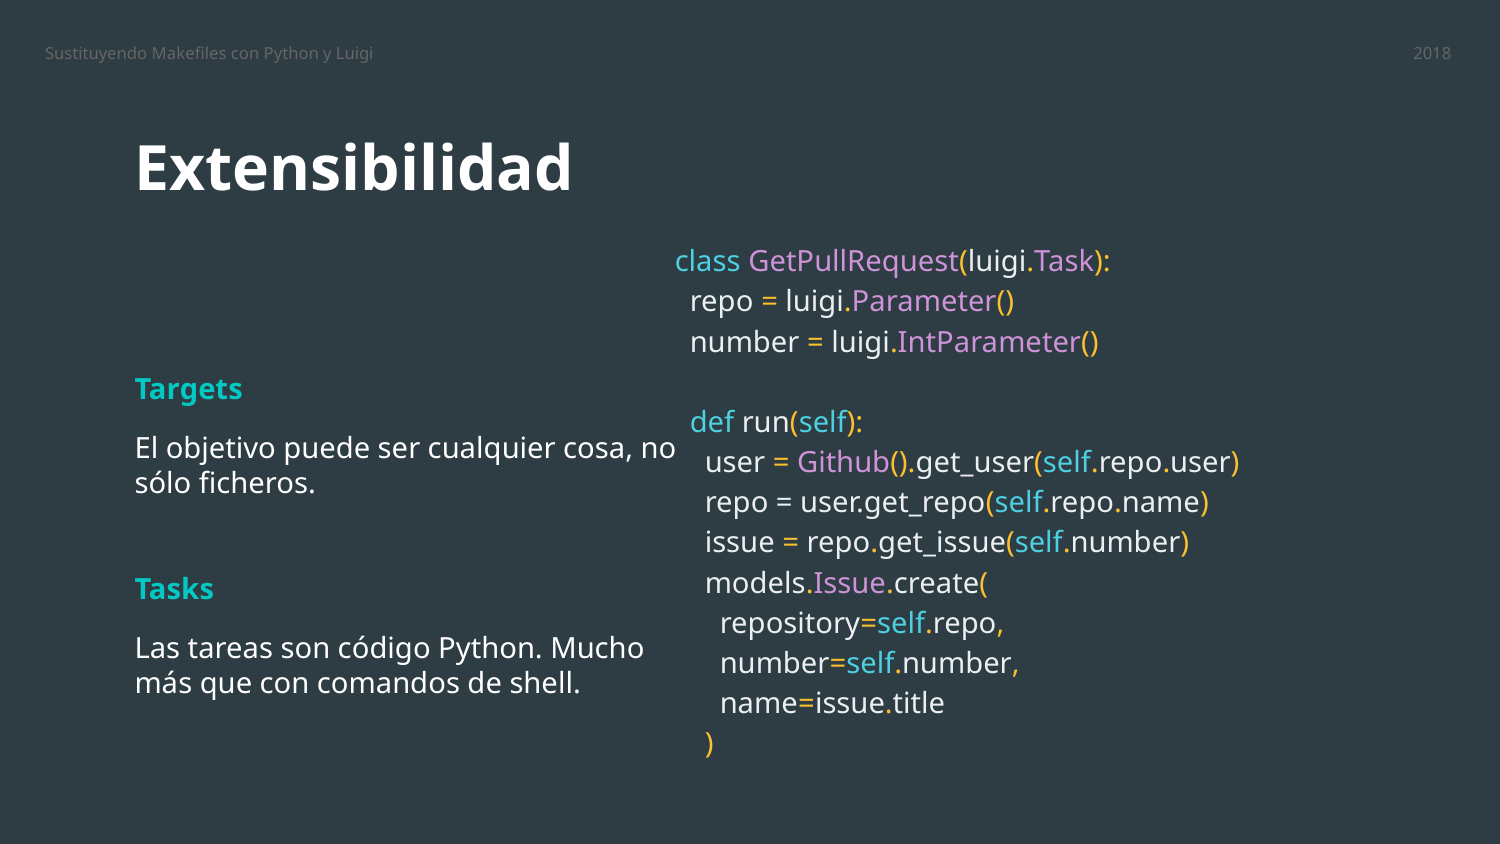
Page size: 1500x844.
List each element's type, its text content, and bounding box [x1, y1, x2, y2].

title Extensibilidad [119, 113, 1381, 201]
list El objetivo puede ser cualquier cosa, no sólo ficheros. [119, 414, 659, 528]
text_box class GetPullRequest(luigi.Task): repo = luigi.Parameter() number = luigi.IntParameter() def run(self): user = Github().get_user(self.repo.user) repo = user.get_repo(self.repo.name) issue = repo.get_issue(self.number) models.Issue.create( repository=self.repo, number=self.number, name=issue.title ) [659, 249, 1500, 787]
list Las tareas son código Python. Mucho más que con comandos de shell. [119, 614, 659, 728]
list Tasks [119, 555, 659, 614]
list Targets [119, 355, 659, 414]
